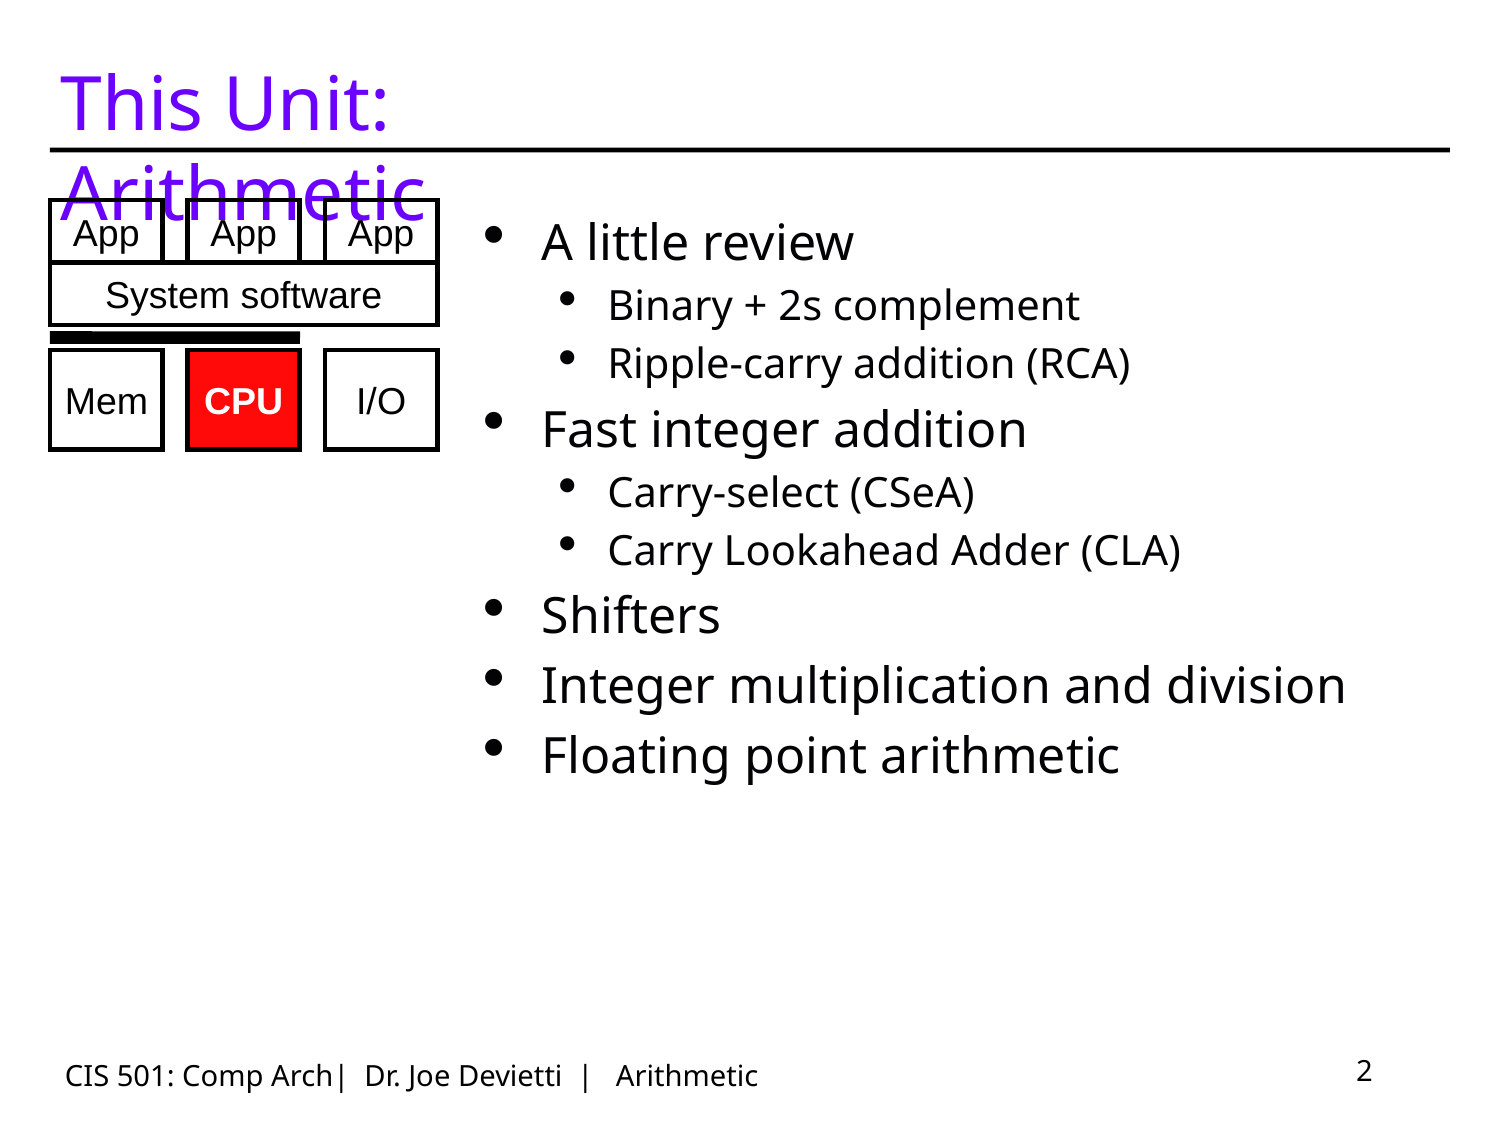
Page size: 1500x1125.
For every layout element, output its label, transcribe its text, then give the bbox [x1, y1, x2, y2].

text_box This Unit: Arithmetic [50, 51, 756, 248]
text_box App [49, 200, 163, 263]
text_box I/O [324, 349, 438, 450]
text_box <number> [1074, 1049, 1388, 1100]
text_box System software [50, 262, 438, 325]
text_box Mem [49, 349, 163, 450]
text_box CIS 501: Comp Arch| Dr. Joe Devietti | Arithmetic [49, 1049, 988, 1100]
text_box App [187, 200, 300, 263]
text_box App [324, 200, 438, 263]
text_box CPU [187, 349, 300, 450]
text_box A little review Binary + 2s complement Ripple-carry addition (RCA) Fast integer addition Carry-select (CSeA) Carry Lookahead Adder (CLA) Shifters Integer multiplication and division Floating point arithmetic [474, 206, 1438, 853]
